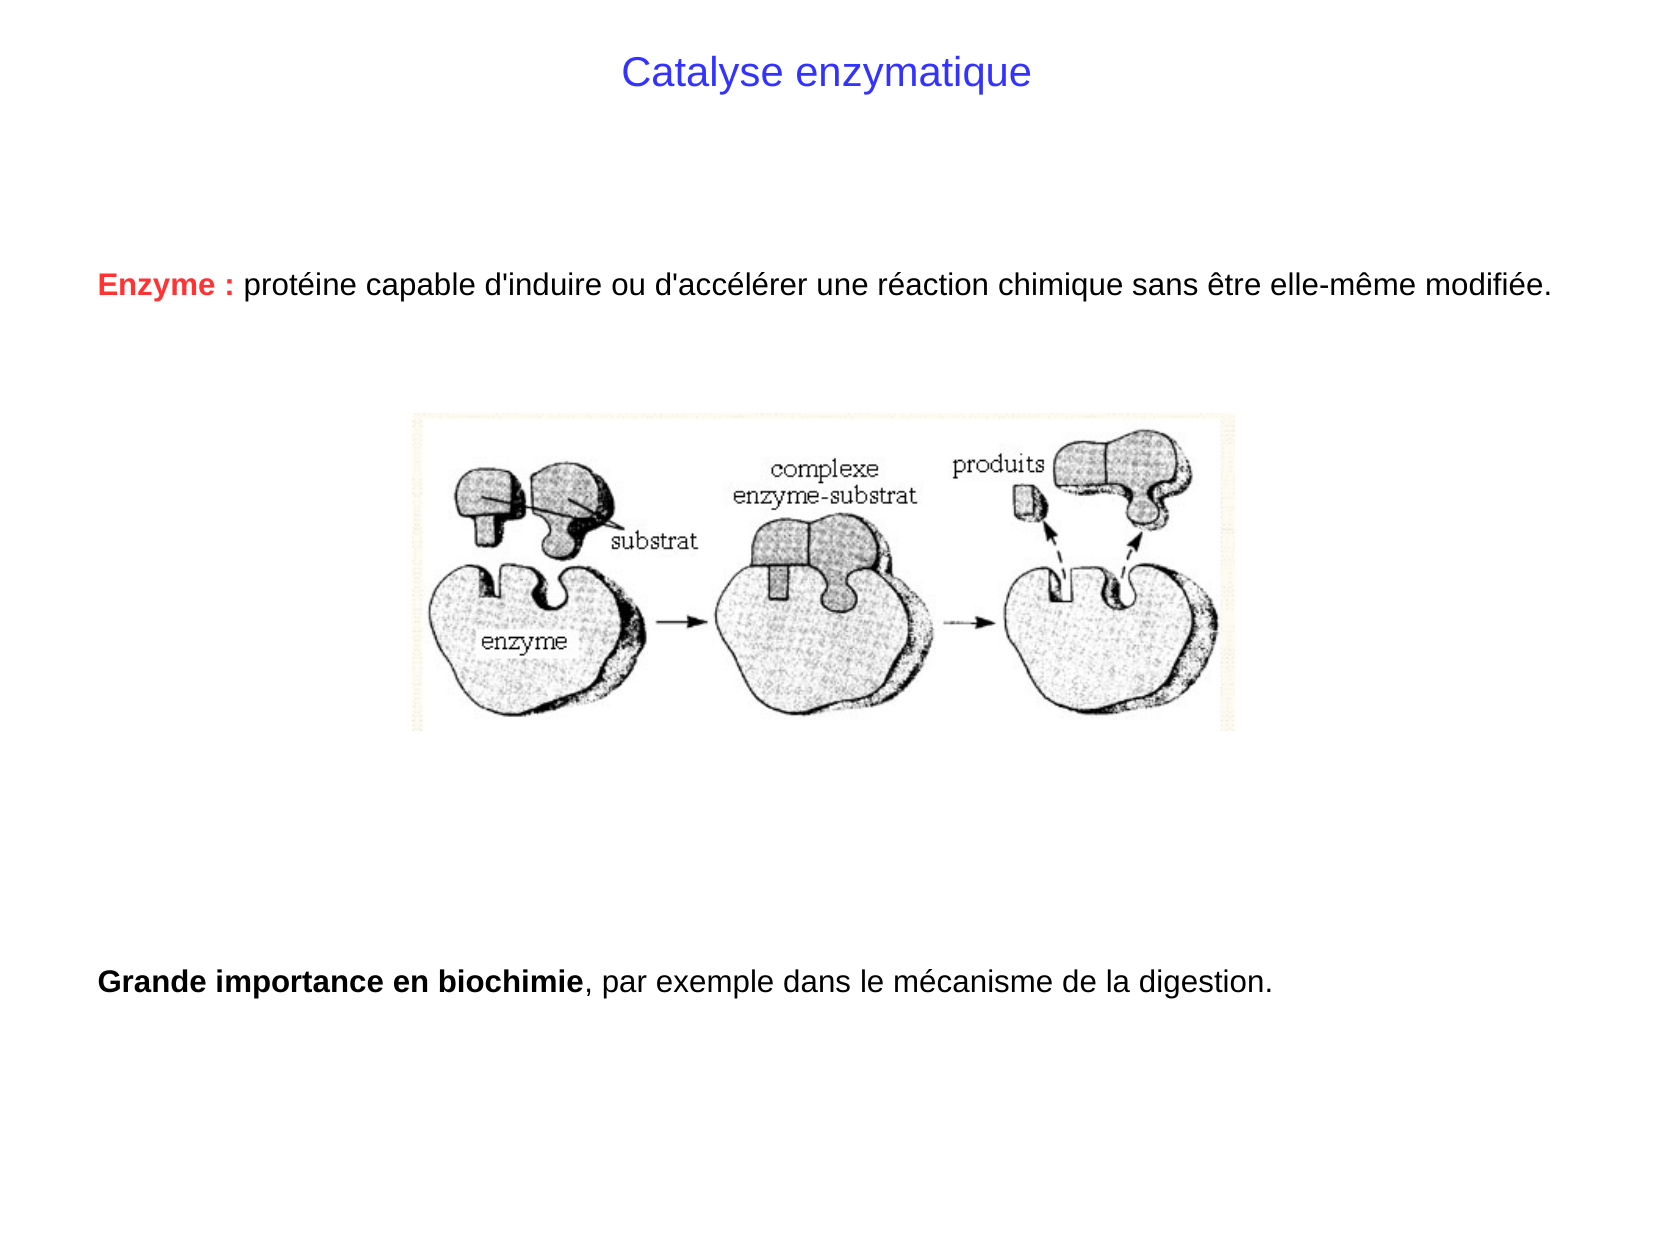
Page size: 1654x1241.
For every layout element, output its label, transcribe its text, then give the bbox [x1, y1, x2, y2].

text_box Enzyme : protéine capable d'induire ou d'accélérer une réaction chimique sans être elle-même modifiée. [82, 259, 1571, 313]
text_box Grande importance en biochimie, par exemple dans le mécanisme de la digestion. [82, 956, 1406, 1010]
title Catalyse enzymatique [549, 48, 1105, 96]
picture [412, 413, 1235, 731]
